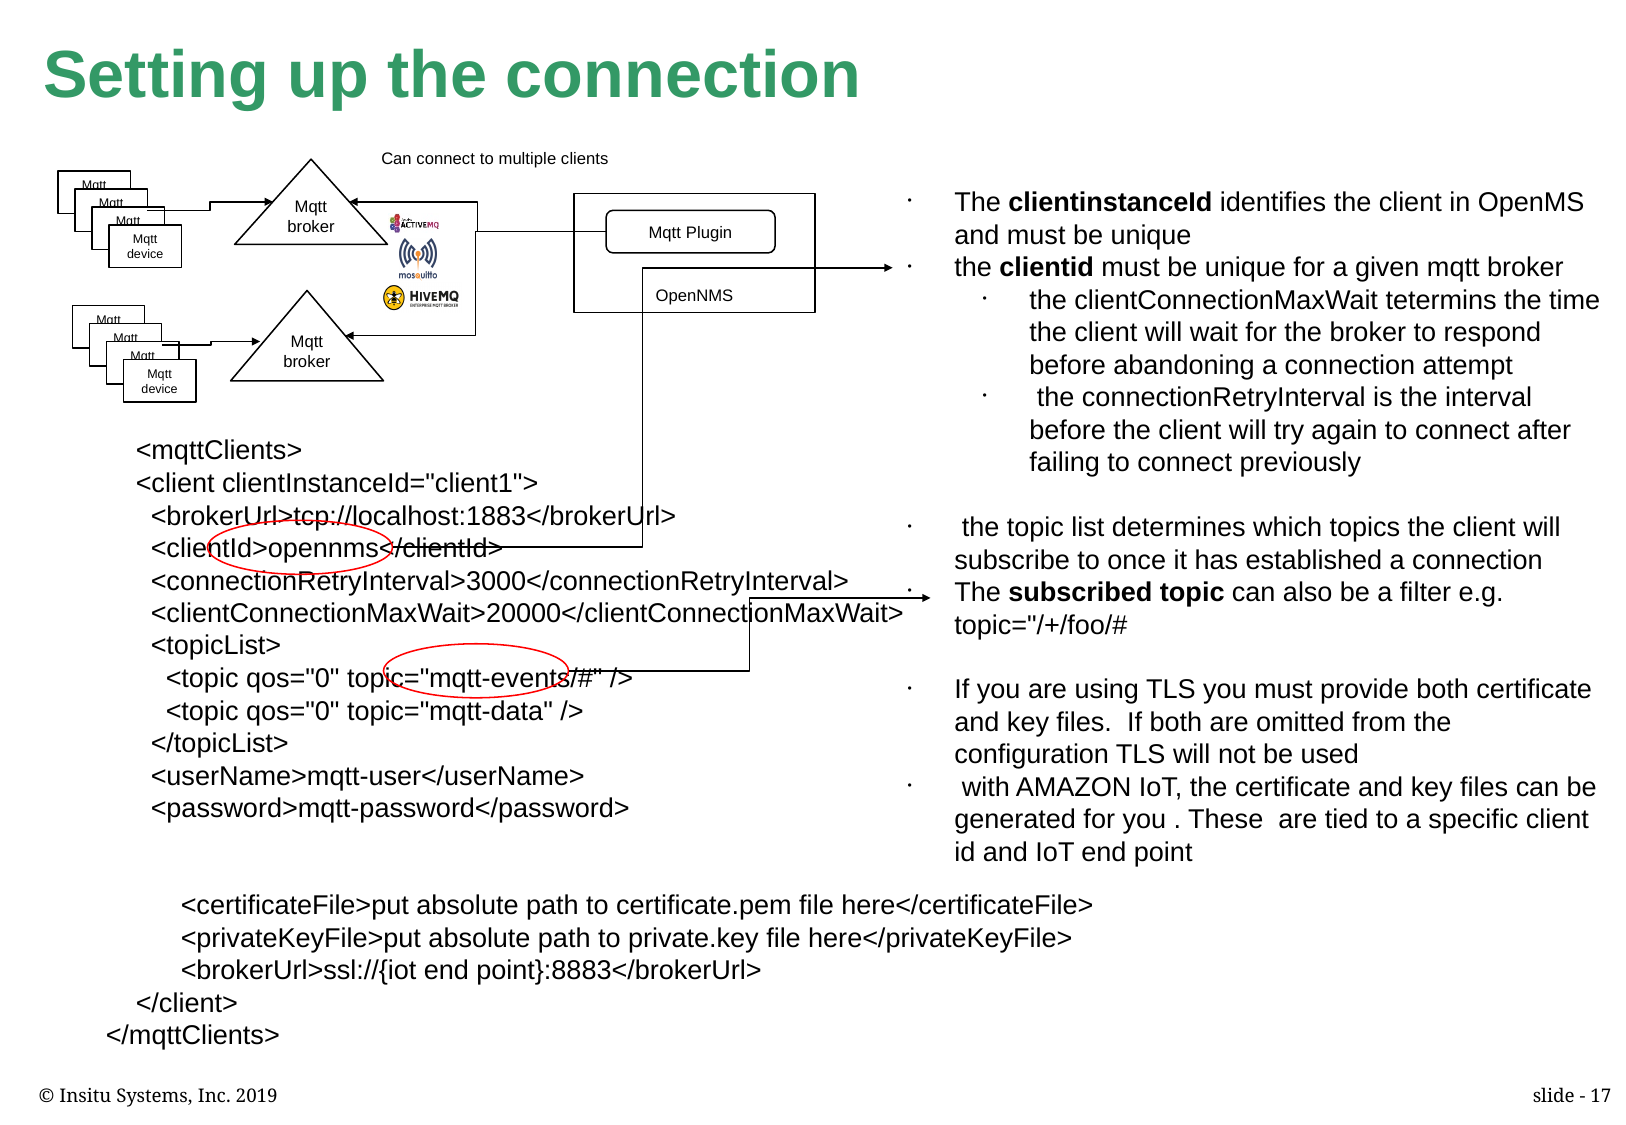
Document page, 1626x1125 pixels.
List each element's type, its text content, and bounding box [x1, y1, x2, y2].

text_box OpenNMS [573, 193, 816, 313]
text_box Mqtt device [106, 341, 179, 385]
text_box Mqtt broker [234, 159, 388, 245]
text_box The clientinstanceId identifies the client in OpenMS and must be unique the clientid must be unique for a given mqtt broker the clientConnectionMaxWait tetermins the time the client will wait for the broker to respond before abandoning a connection attempt the connectionRetryInterval is the interval before the client will try again to connect after failing to connect previously the topic list determines which topics the client will subscribe to once it has established a connection The subscribed topic can also be a filter e.g. topic="/+/foo/# If you are using TLS you must provide both certificate and key files. If both are omitted from the configuration TLS will not be used with AMAZON IoT, the certificate and key files can be generated for you . These are tied to a specific client id and IoT end point [892, 177, 1625, 907]
text_box Mqtt device [57, 170, 131, 214]
text_box Can connect to multiple clients [366, 140, 624, 176]
text_box Mqtt device [109, 225, 182, 268]
text_box Mqtt device [72, 305, 145, 348]
text_box Mqtt device [89, 323, 162, 367]
text_box Mqtt device [92, 207, 165, 250]
picture [399, 238, 437, 281]
picture [388, 213, 439, 233]
text_box <mqttClients> <client clientInstanceId="client1"> <brokerUrl>tcp://localhost:1883</brokerUrl> <clientId>opennms</clientId> <connectionRetryInterval>3000</connectionRetryInterval> <clientConnectionMaxWait>20000</clientConnectionMaxWait> <topicList> <topic qos="0" topic="mqtt-events/#" /> <topic qos="0" topic="mqtt-data" /> </topicList> <userName>mqtt-user</userName> <password>mqtt-password</password> <certificateFile>put absolute path to certificate.pem file here</certificateFile> <privateKeyFile>put absolute path to private.key file here</privateKeyFile> <brokerUrl>ssl://{iot end point}:8883</brokerUrl> </client> </mqttClients> [91, 425, 1138, 1058]
picture [383, 282, 462, 313]
text_box Mqtt device [75, 188, 148, 232]
title Setting up the connection [28, 34, 1167, 105]
text_box Mqtt device [123, 359, 196, 403]
text_box Mqtt broker [230, 290, 384, 381]
text_box OpenNMS [643, 269, 816, 313]
text_box Mqtt Plugin [606, 210, 776, 253]
